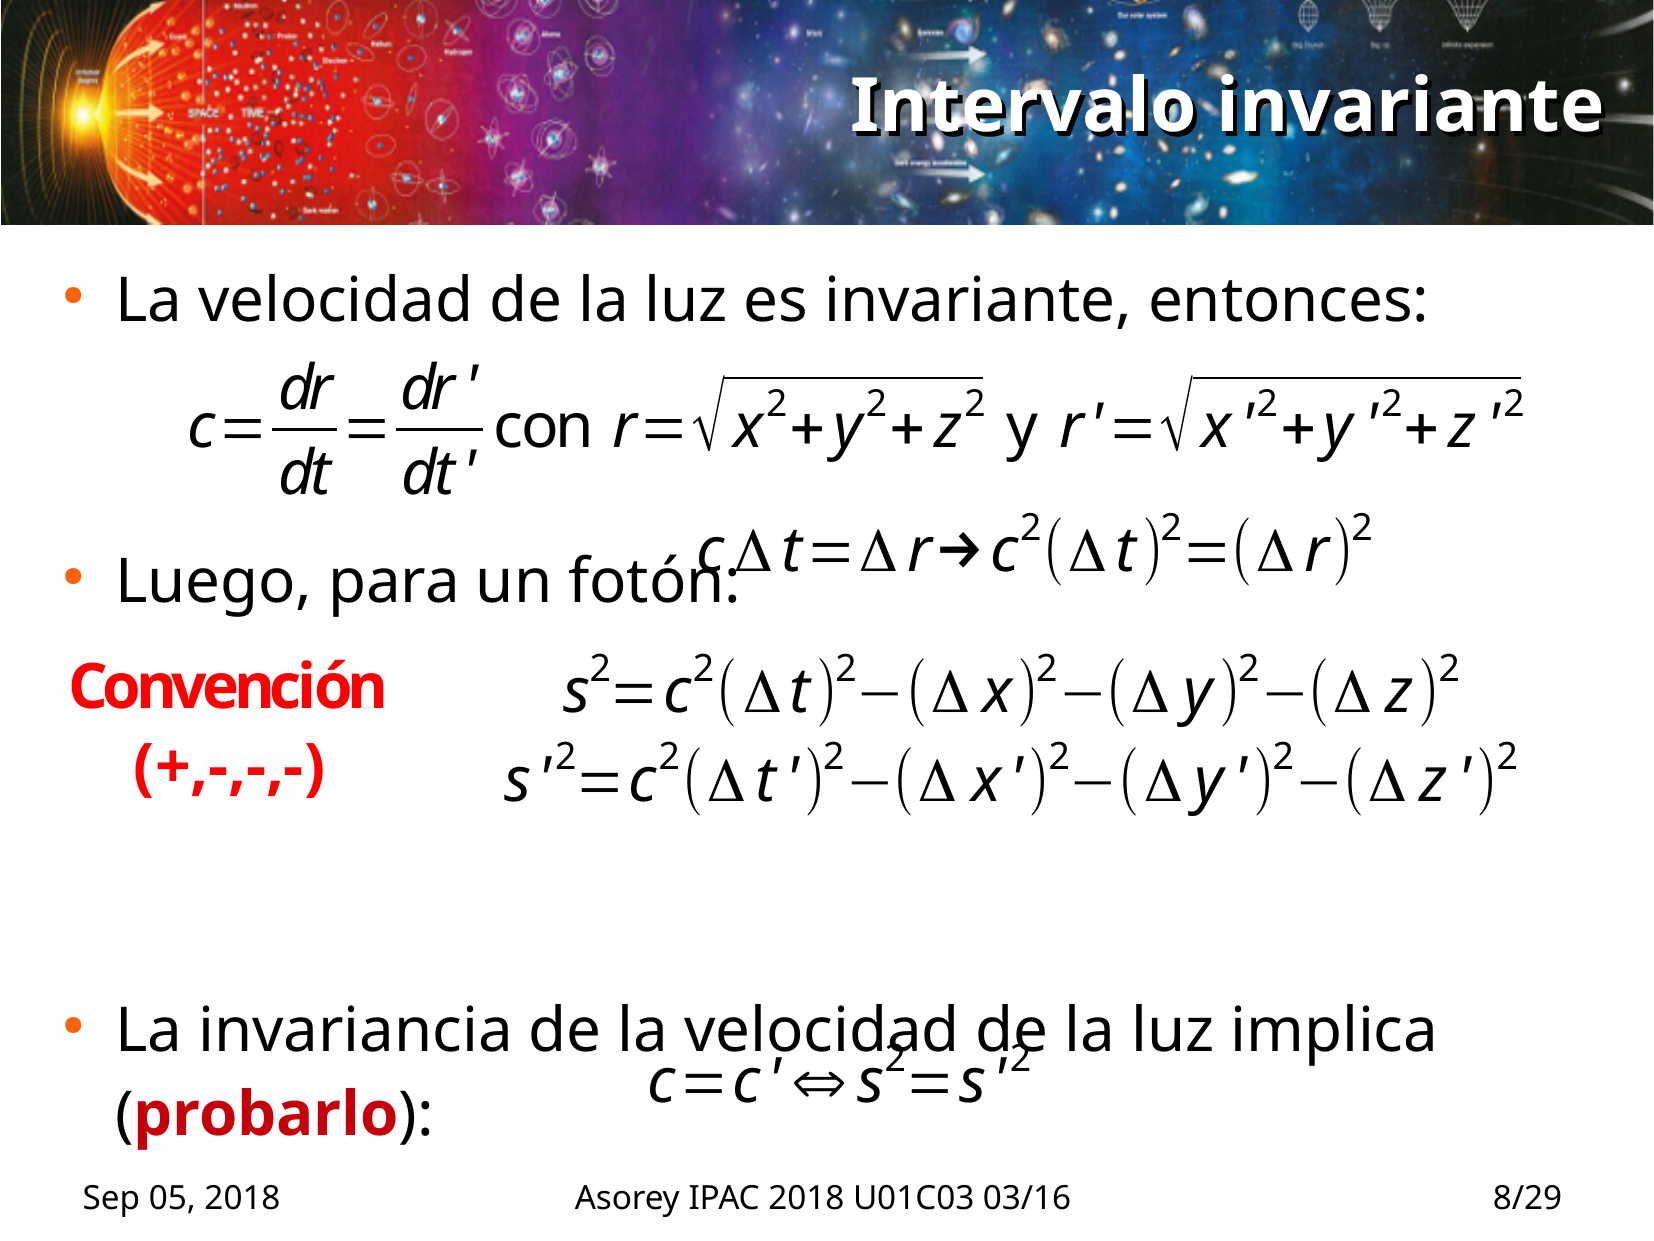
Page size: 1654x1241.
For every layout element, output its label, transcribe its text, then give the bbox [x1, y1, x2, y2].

chart [180, 348, 1529, 590]
list La velocidad de la luz es invariante, entonces: Luego, para un fotón: La invariancia de la velocidad de la luz implica (probarlo): [45, 255, 1606, 1156]
picture [1, 0, 1654, 225]
chart [61, 648, 391, 805]
chart [495, 645, 1522, 820]
chart [640, 1035, 1036, 1119]
title Intervalo invariante [45, 15, 1606, 191]
